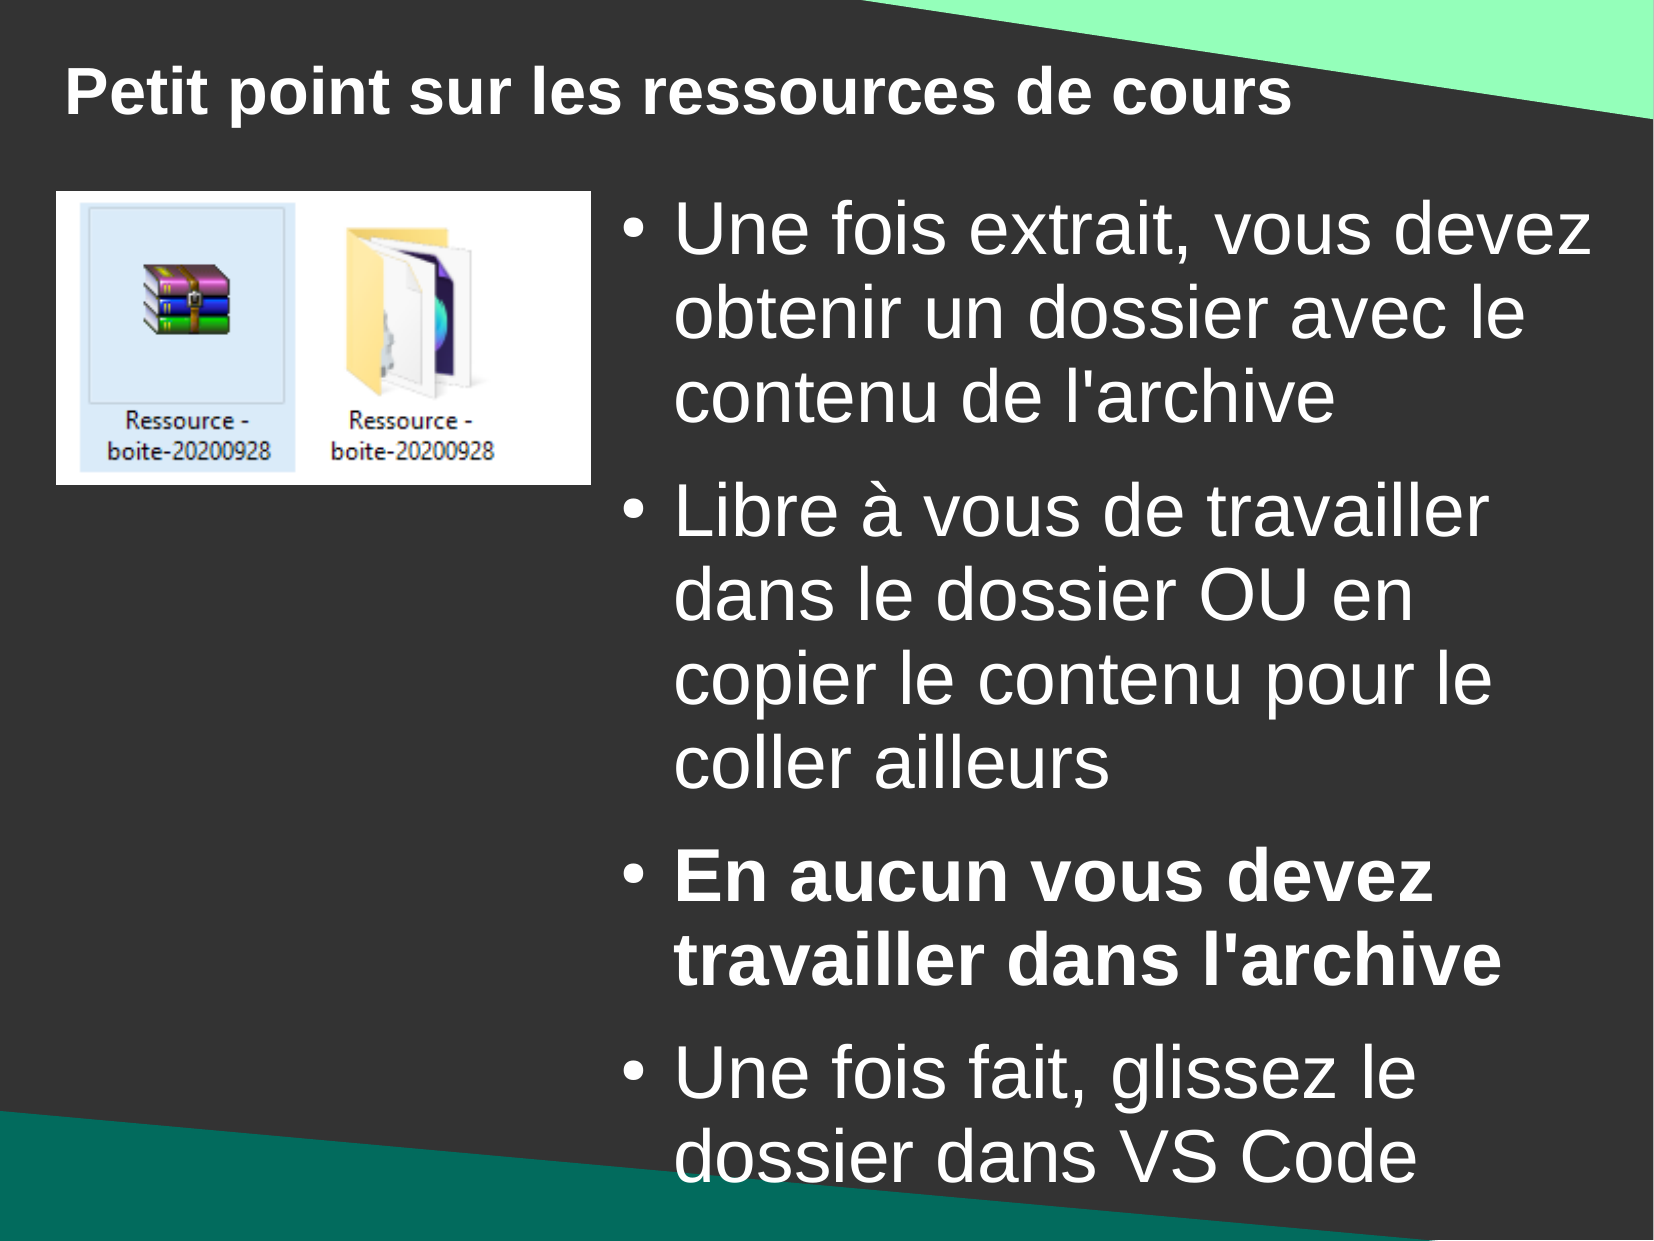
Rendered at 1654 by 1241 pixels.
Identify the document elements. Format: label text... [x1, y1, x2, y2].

title Petit point sur les ressources de cours [64, 54, 1553, 157]
list Une fois extrait, vous devez obtenir un dossier avec le contenu de l'archive Libre à vous de travailler dans le dossier OU en copier le contenu pour le coller ailleurs En aucun vous devez travailler dans l'archive Une fois fait, glissez le dossier dans VS Code [602, 186, 1620, 1229]
text_box [861, 0, 1654, 120]
picture [56, 191, 591, 485]
